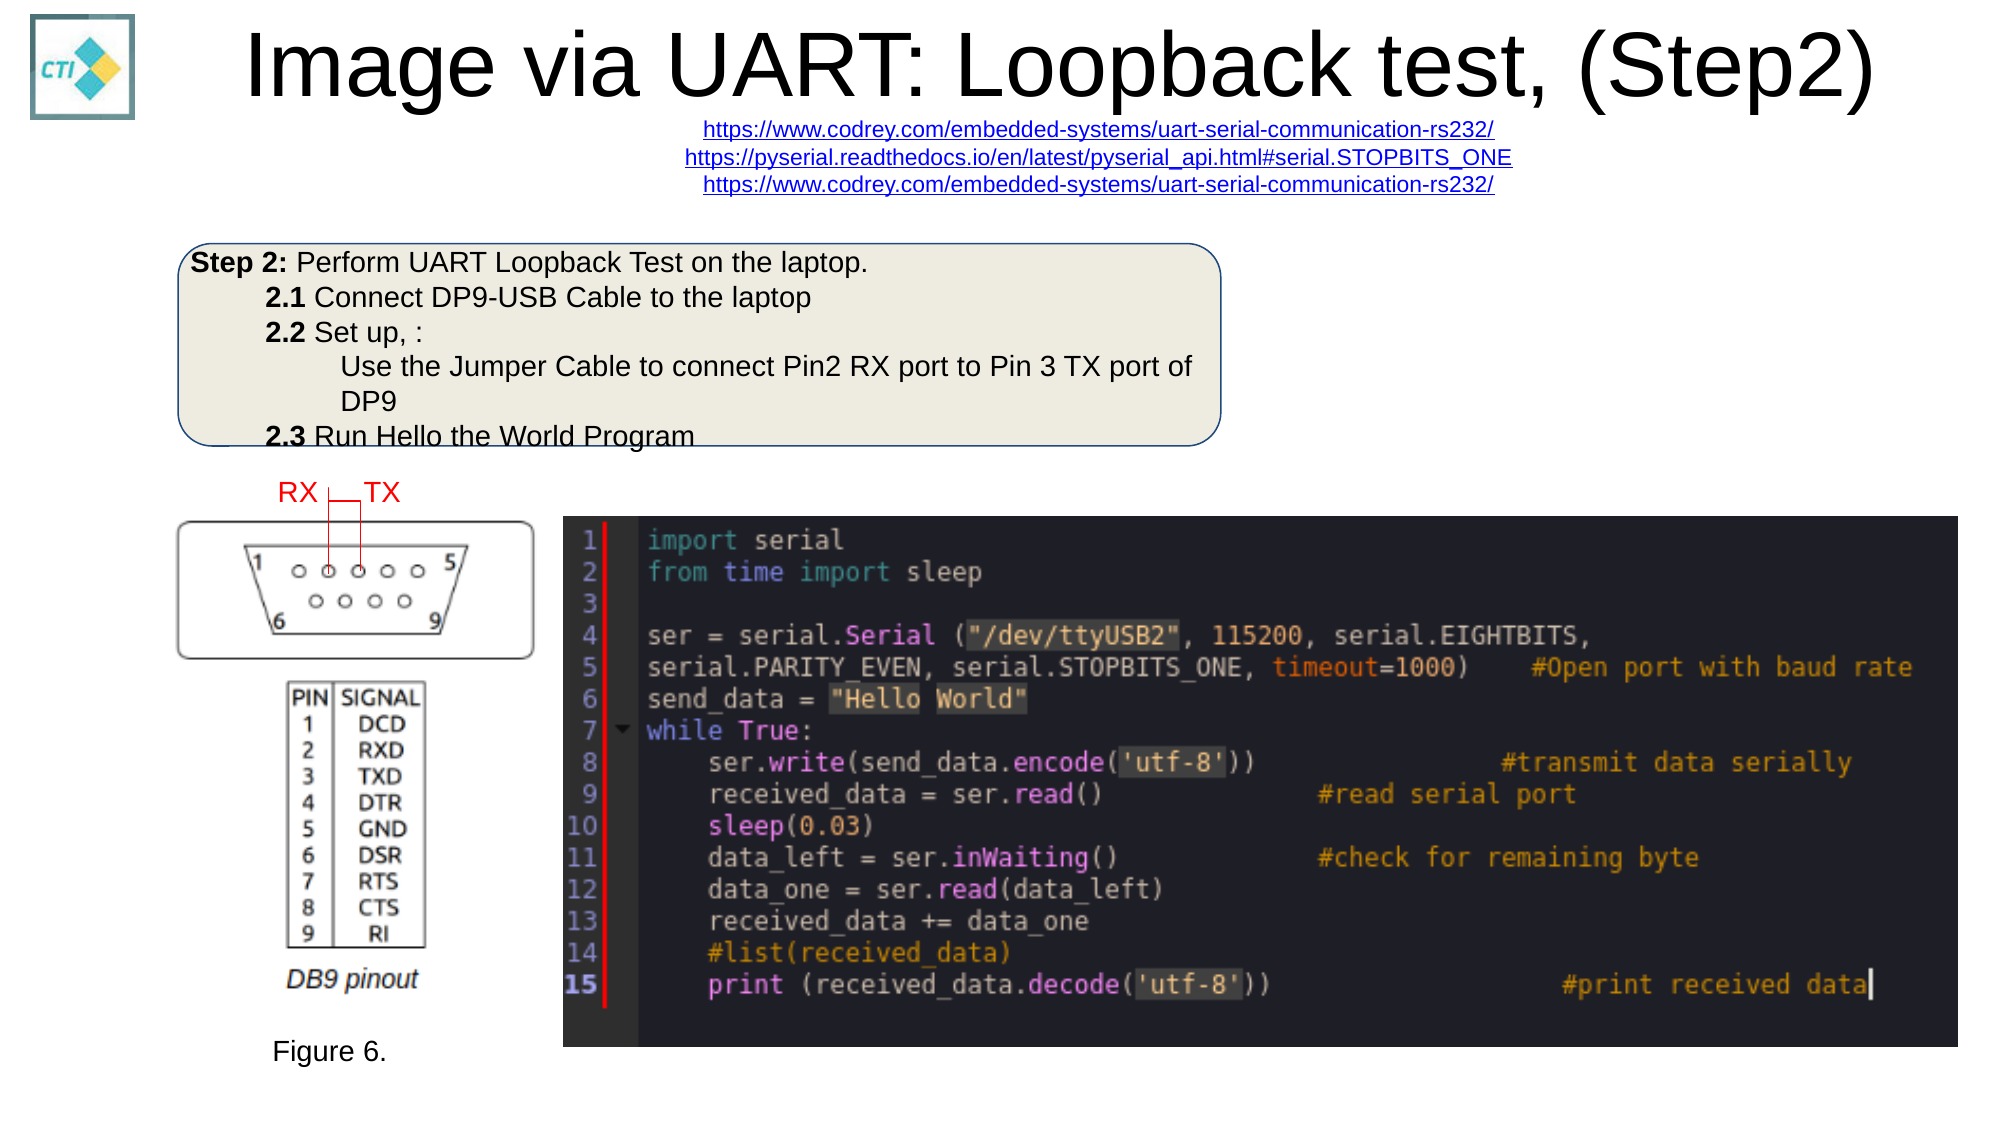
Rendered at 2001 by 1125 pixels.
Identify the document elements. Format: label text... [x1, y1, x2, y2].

text_box [521, 437, 530, 446]
text_box [547, 437, 554, 446]
text_box [356, 437, 363, 446]
text_box [365, 437, 377, 446]
text_box [380, 437, 391, 446]
text_box [430, 437, 438, 444]
text_box Step 2: Perform UART Loopback Test on the laptop. 2.1 Connect DP9-USB Cable to the laptop 2.2 Set up, : Use the Jumper Cable to connect Pin2 RX port to Pin 3 TX port of DP9 2.3 Run Hello the World Program [100, 227, 1870, 437]
text_box [271, 437, 300, 446]
text_box [632, 437, 640, 446]
text_box [588, 437, 604, 446]
text_box [438, 437, 453, 446]
text_box [530, 437, 538, 444]
text_box Figure 6. [257, 1016, 433, 1075]
text_box [675, 437, 681, 446]
text_box [572, 437, 585, 446]
text_box TX [348, 458, 482, 489]
text_box [562, 437, 570, 444]
text_box [683, 437, 690, 446]
text_box [463, 437, 470, 446]
text_box [508, 437, 517, 446]
text_box [649, 437, 658, 446]
text_box [319, 438, 330, 446]
text_box [188, 437, 271, 446]
text_box [424, 437, 430, 446]
text_box [692, 437, 1210, 446]
text_box [328, 437, 339, 446]
text_box [301, 437, 316, 446]
text_box [394, 437, 401, 446]
text_box [658, 438, 665, 444]
text_box [624, 437, 632, 446]
text_box RX [262, 458, 348, 489]
picture [155, 508, 1958, 1047]
text_box [472, 437, 479, 446]
text_box [557, 437, 562, 446]
text_box Image via UART: Loopback test, (Step2) https://www.codrey.com/embedded-systems/uart-serial-communication-rs232/ https://pyserial.readthedocs.io/en/latest/pyserial_api.html#serial.STOPBITS_ONE https://www.codrey.com/embedded-systems/uart-serial-communication-rs232/ [0, 7, 1958, 195]
text_box [478, 437, 505, 446]
text_box RX [282, 484, 293, 489]
text_box [400, 437, 415, 446]
text_box [339, 437, 347, 444]
text_box [616, 437, 624, 444]
text_box [455, 437, 460, 446]
text_box [538, 437, 544, 446]
text_box [607, 437, 616, 446]
